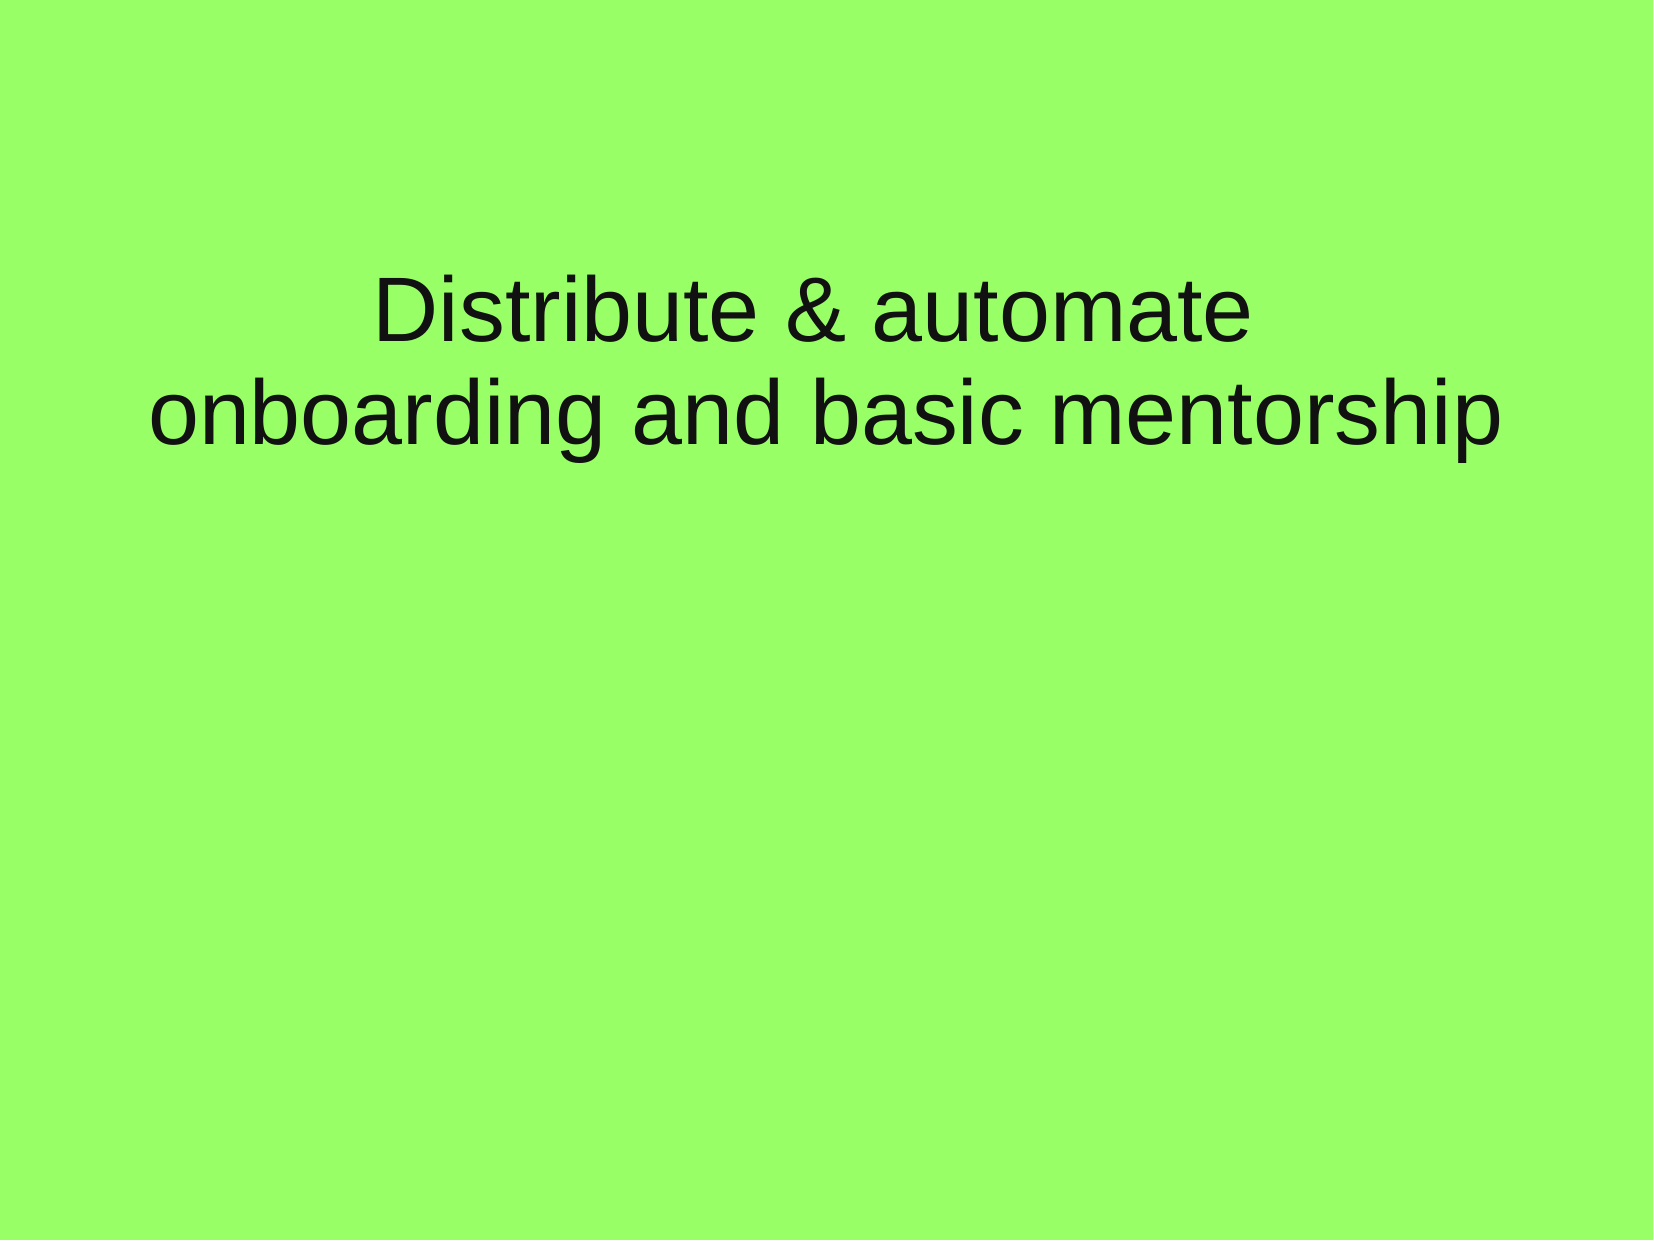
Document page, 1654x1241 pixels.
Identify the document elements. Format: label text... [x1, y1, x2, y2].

title Distribute & automate onboarding and basic mentorship [82, 257, 1571, 466]
